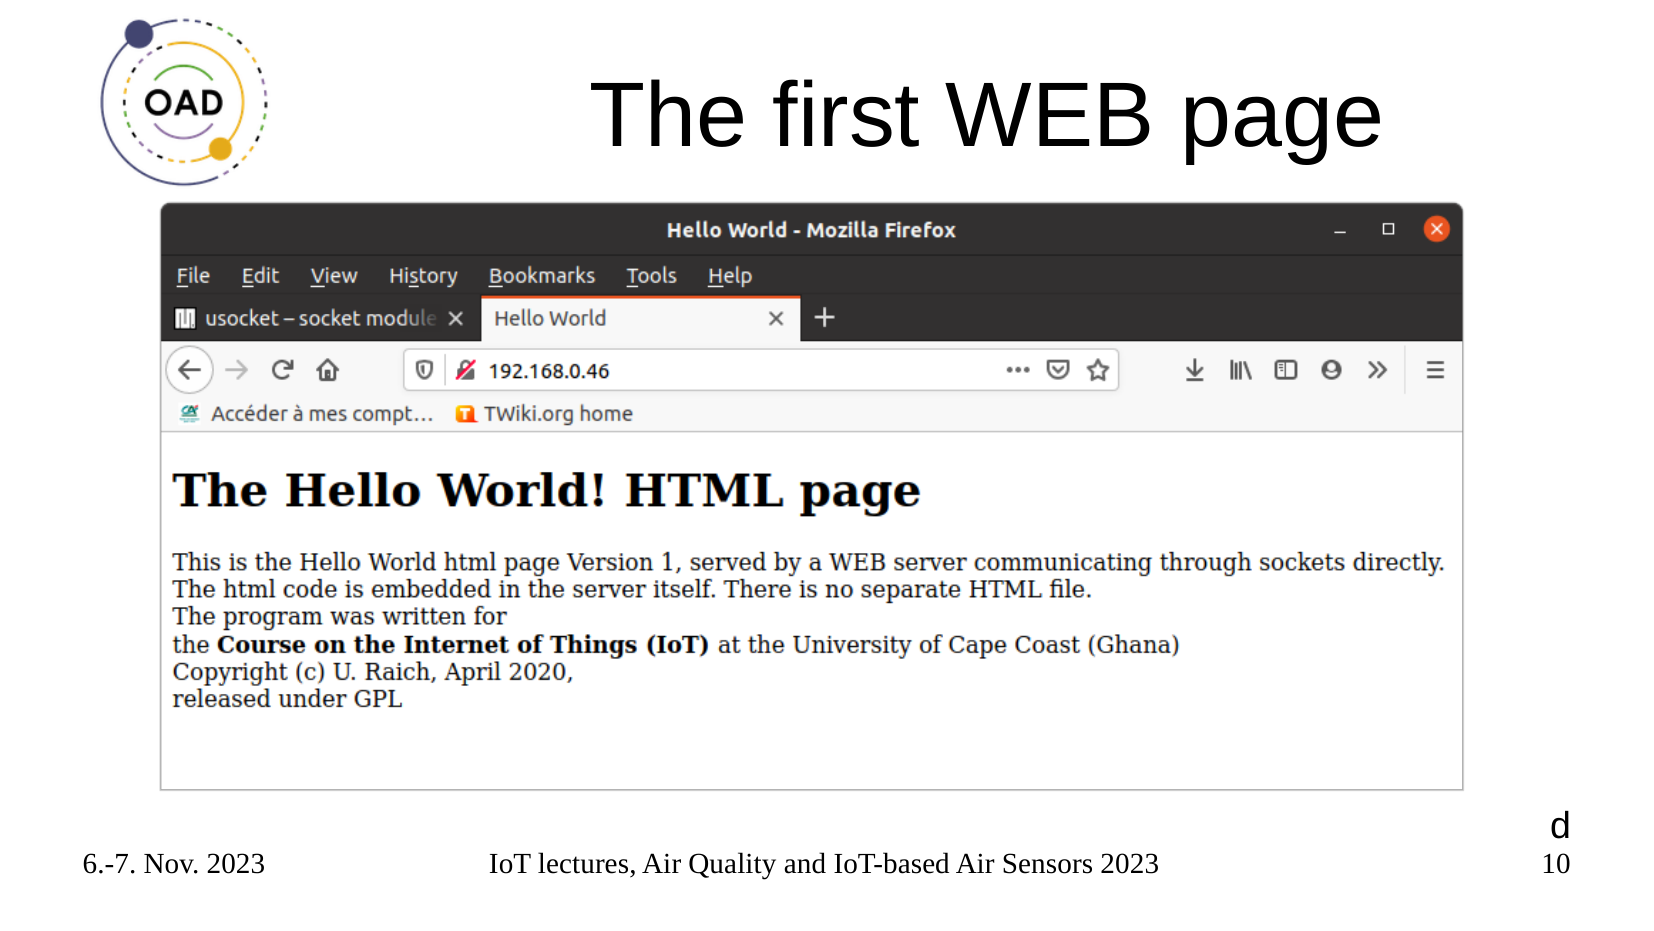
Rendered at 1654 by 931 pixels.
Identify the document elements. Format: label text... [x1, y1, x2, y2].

title The first WEB page [403, 37, 1571, 193]
picture [59, 4, 1477, 805]
text_box d [1535, 797, 1586, 855]
